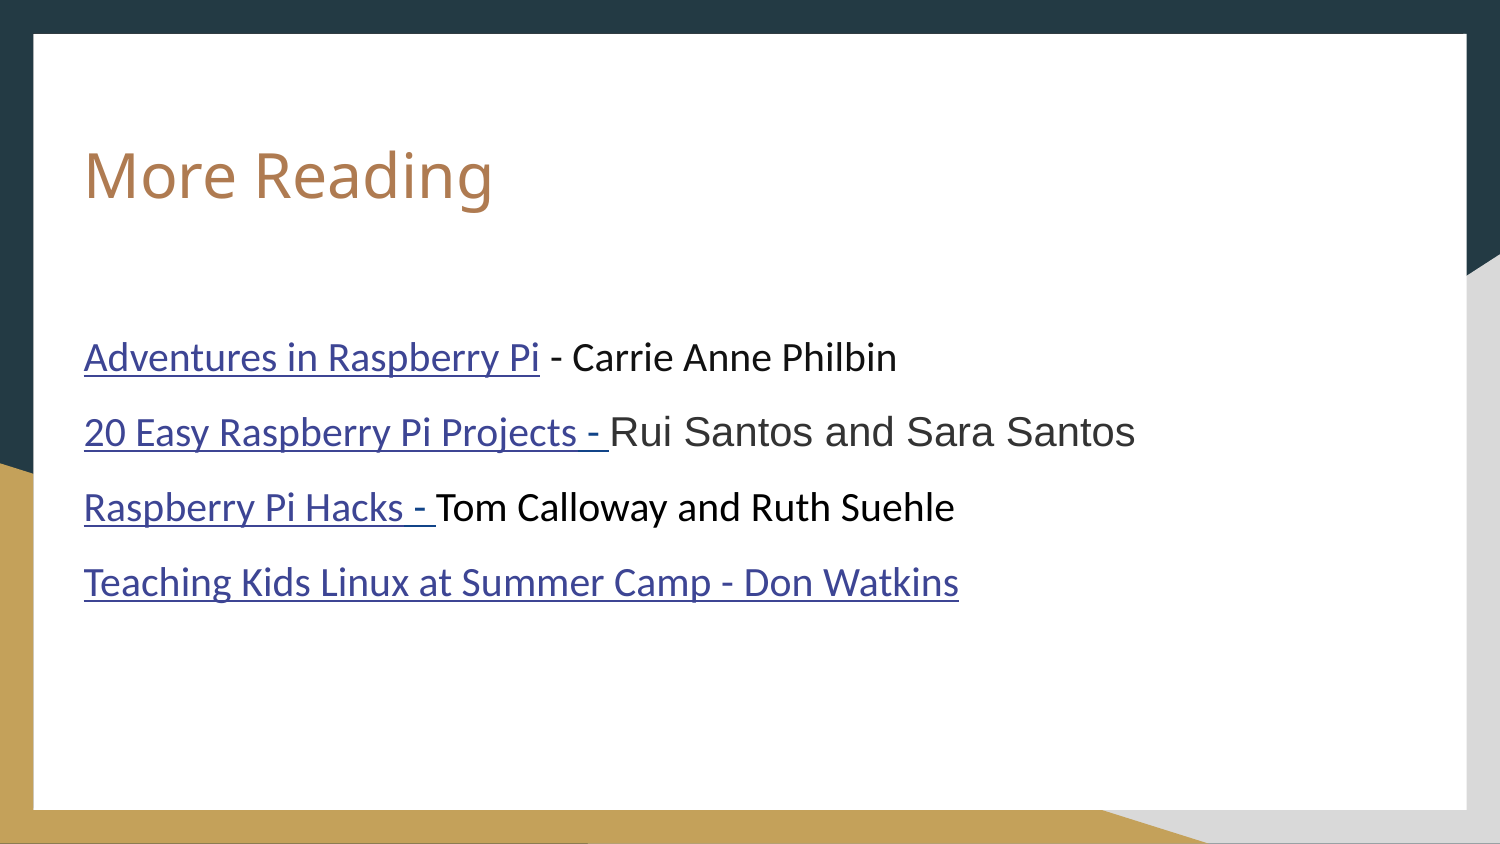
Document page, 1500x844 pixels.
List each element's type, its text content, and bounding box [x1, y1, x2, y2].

list Adventures in Raspberry Pi - Carrie Anne Philbin 20 Easy Raspberry Pi Projects - Rui Santos and Sara Santos Raspberry Pi Hacks - Tom Calloway and Ruth Suehle Teaching Kids Linux at Summer Camp - Don Watkins [68, 290, 1300, 692]
title More Reading [68, 120, 1300, 278]
